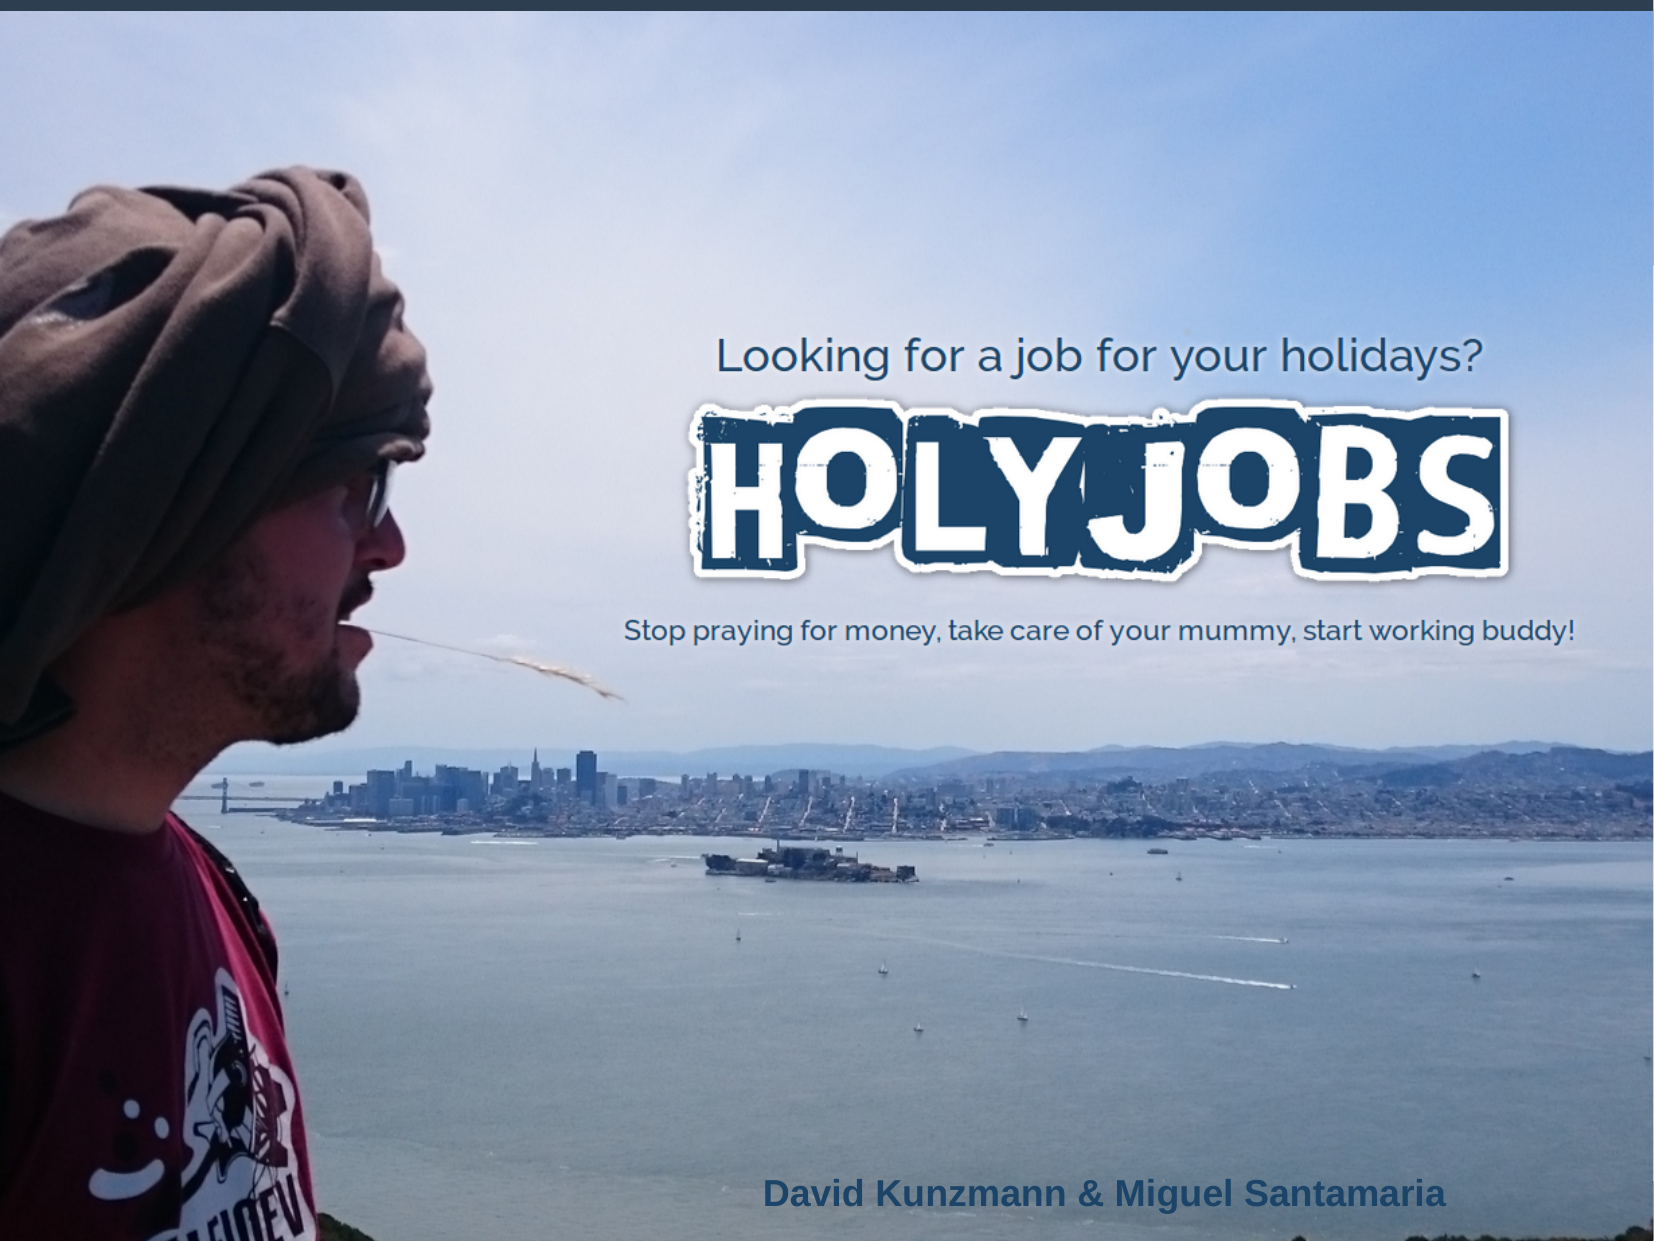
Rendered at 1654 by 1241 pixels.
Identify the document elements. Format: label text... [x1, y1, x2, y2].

text_box David Kunzmann & Miguel Santamaria [726, 1165, 1483, 1241]
picture [0, 11, 1654, 1241]
